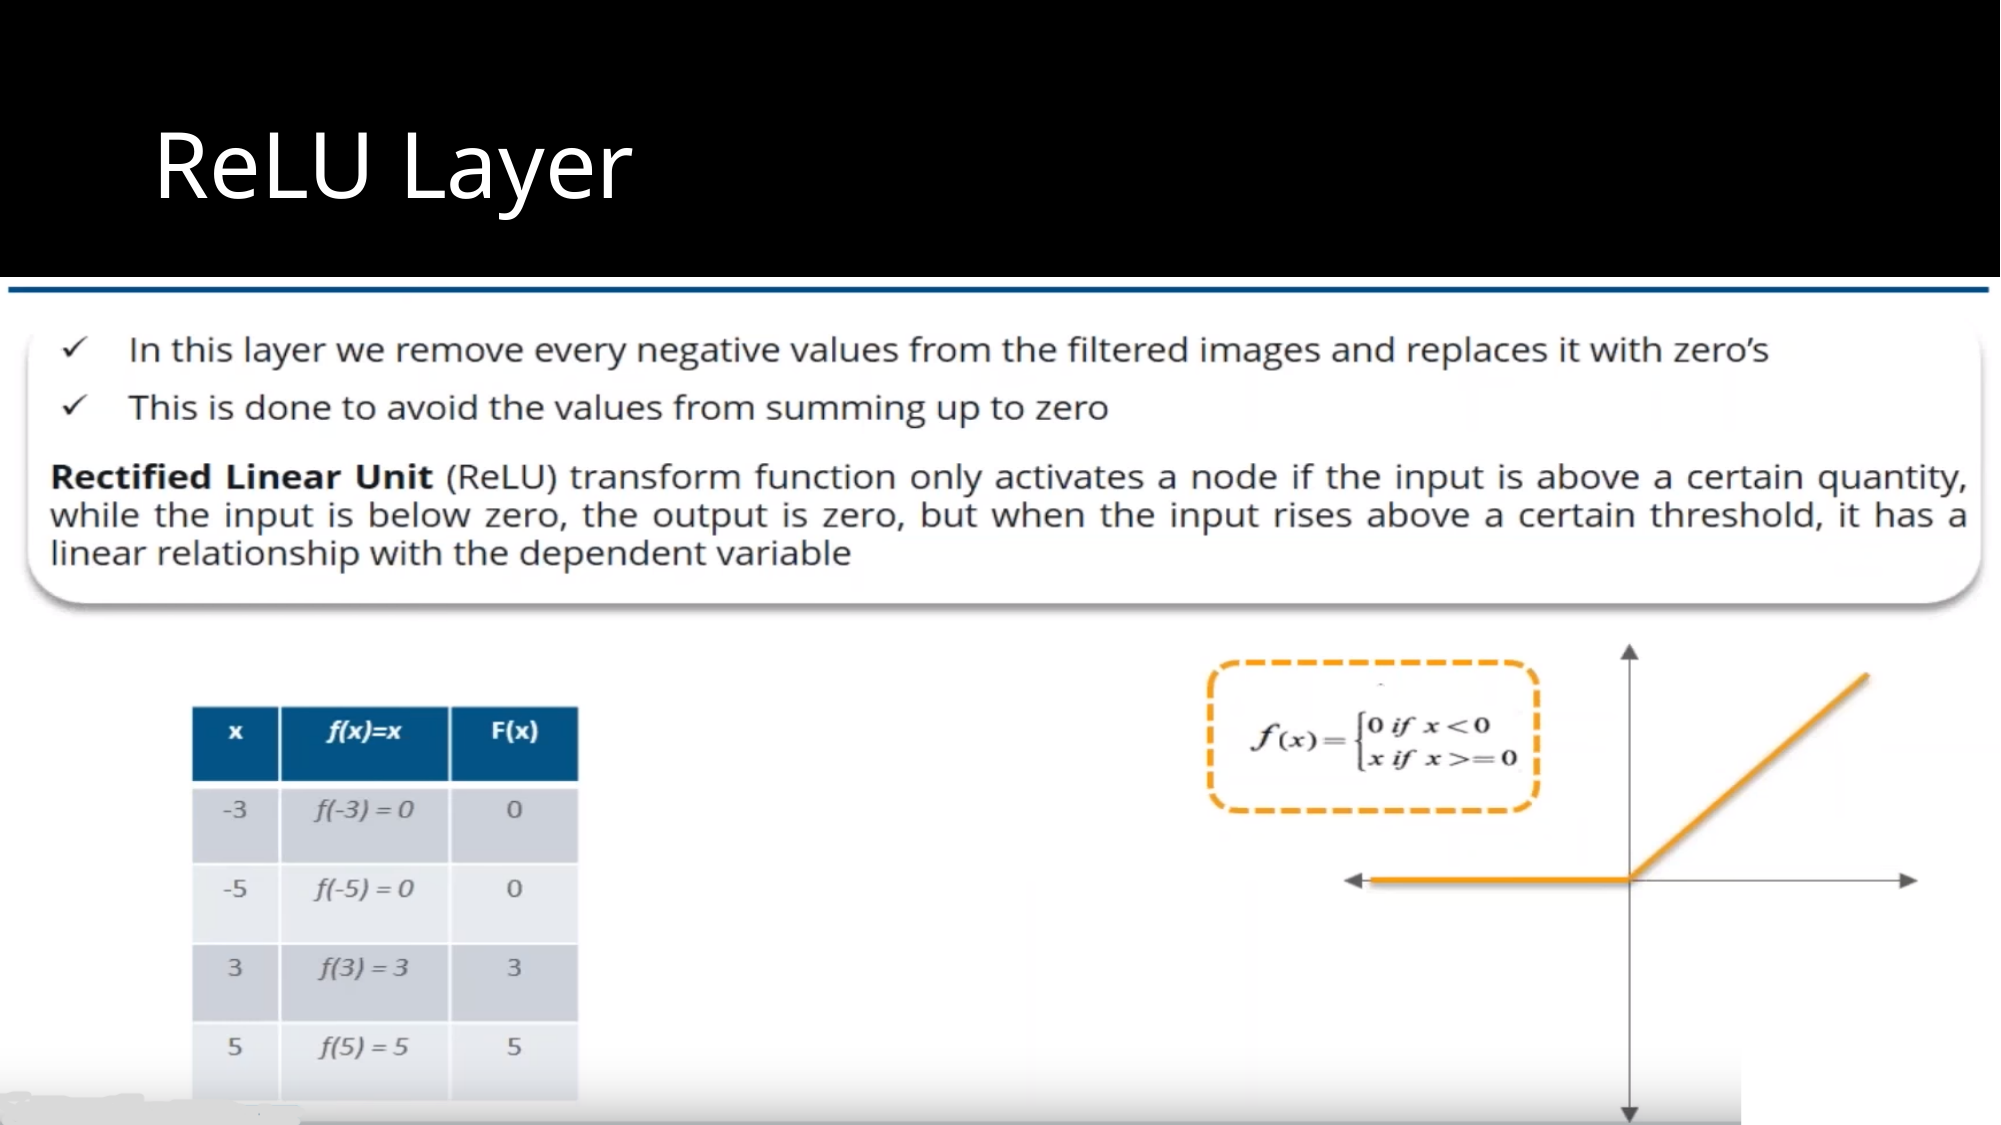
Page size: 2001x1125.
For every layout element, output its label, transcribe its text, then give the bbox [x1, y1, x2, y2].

text_box ReLU Layer [137, 59, 1863, 278]
picture [0, 277, 2000, 1125]
